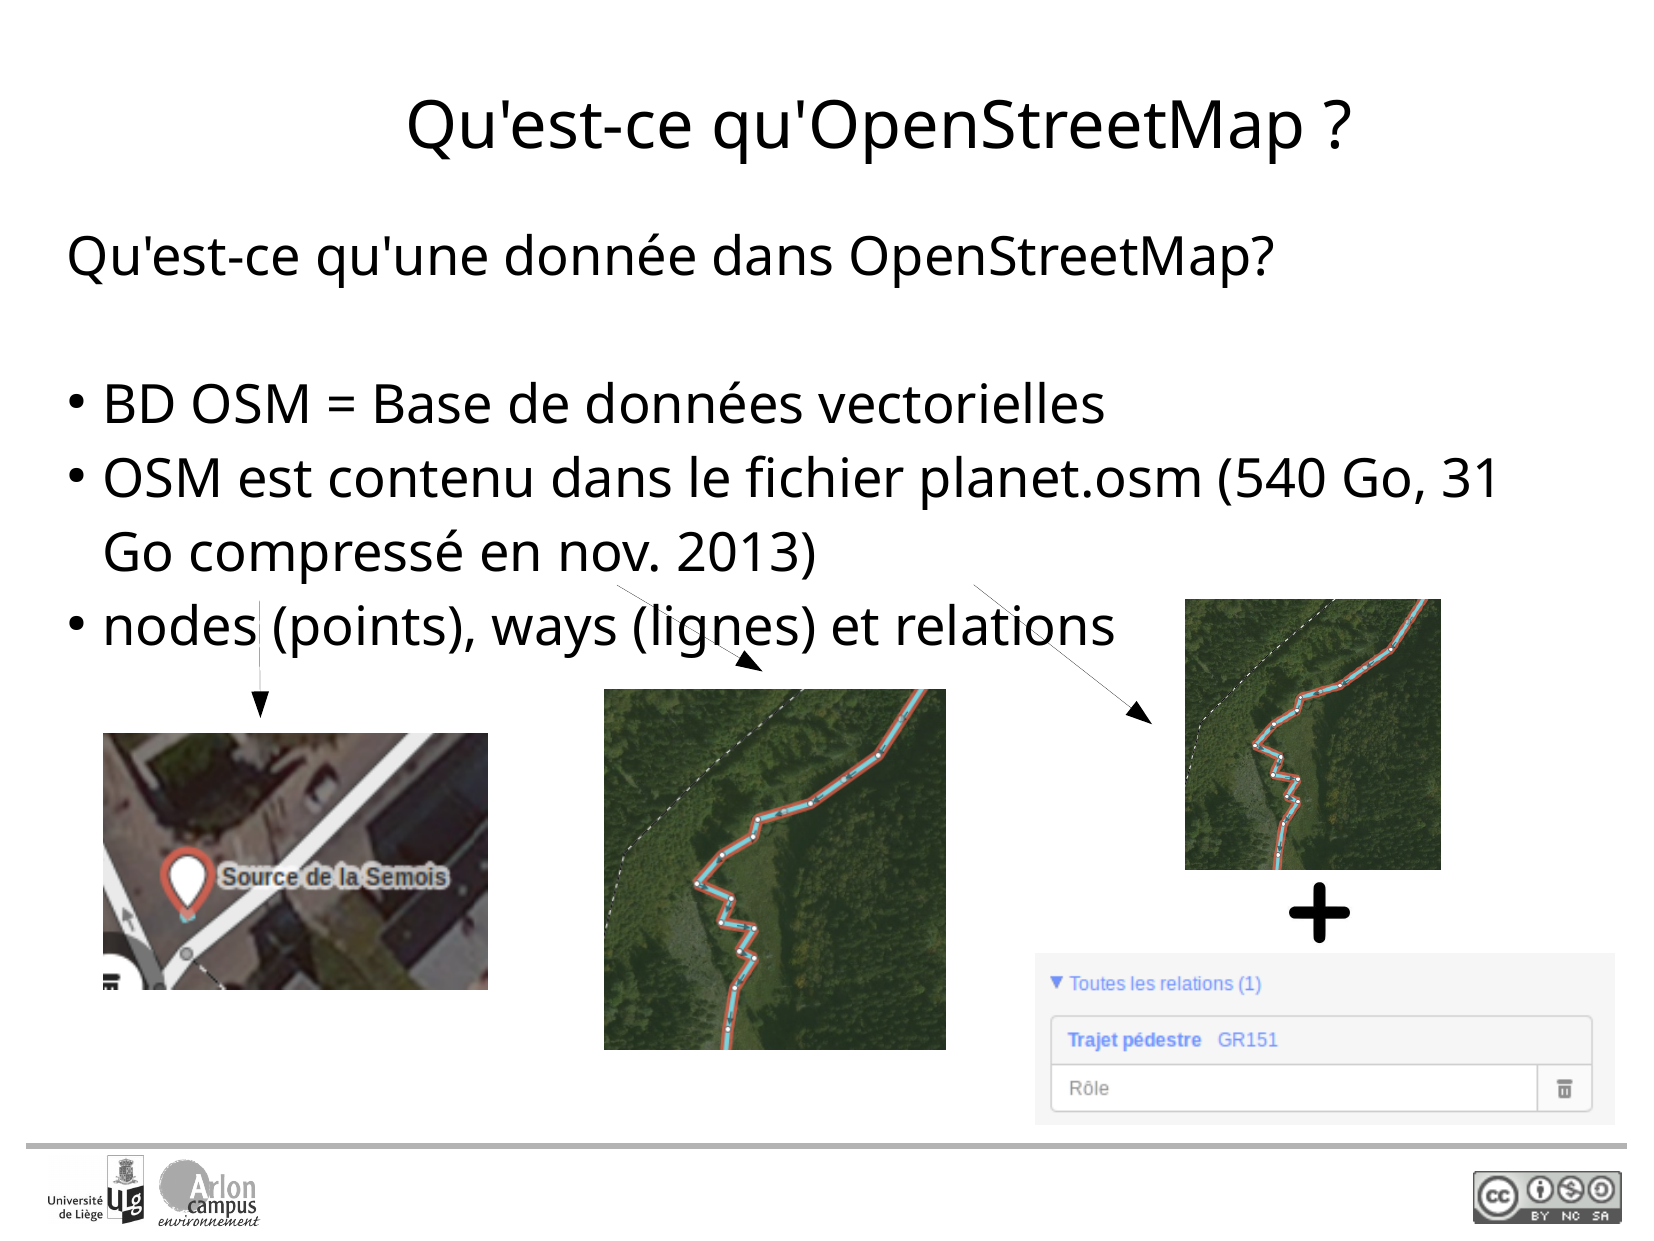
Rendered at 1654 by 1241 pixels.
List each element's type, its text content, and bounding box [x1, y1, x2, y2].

picture [157, 1158, 261, 1227]
title Qu'est-ce qu'OpenStreetMap ? [135, 18, 1624, 226]
picture [1035, 953, 1615, 1126]
list [52, 221, 1589, 1107]
picture [604, 689, 946, 1051]
picture [48, 1155, 144, 1224]
picture [1185, 599, 1441, 871]
text_box Qu'est-ce qu'une donnée dans OpenStreetMap? BD OSM = Base de données vectorielles OSM est contenu dans le fichier planet.osm (540 Go, 31 Go compressé en nov. 2013) nodes (points), ways (lignes) et relations [52, 210, 1576, 654]
picture [103, 733, 488, 991]
